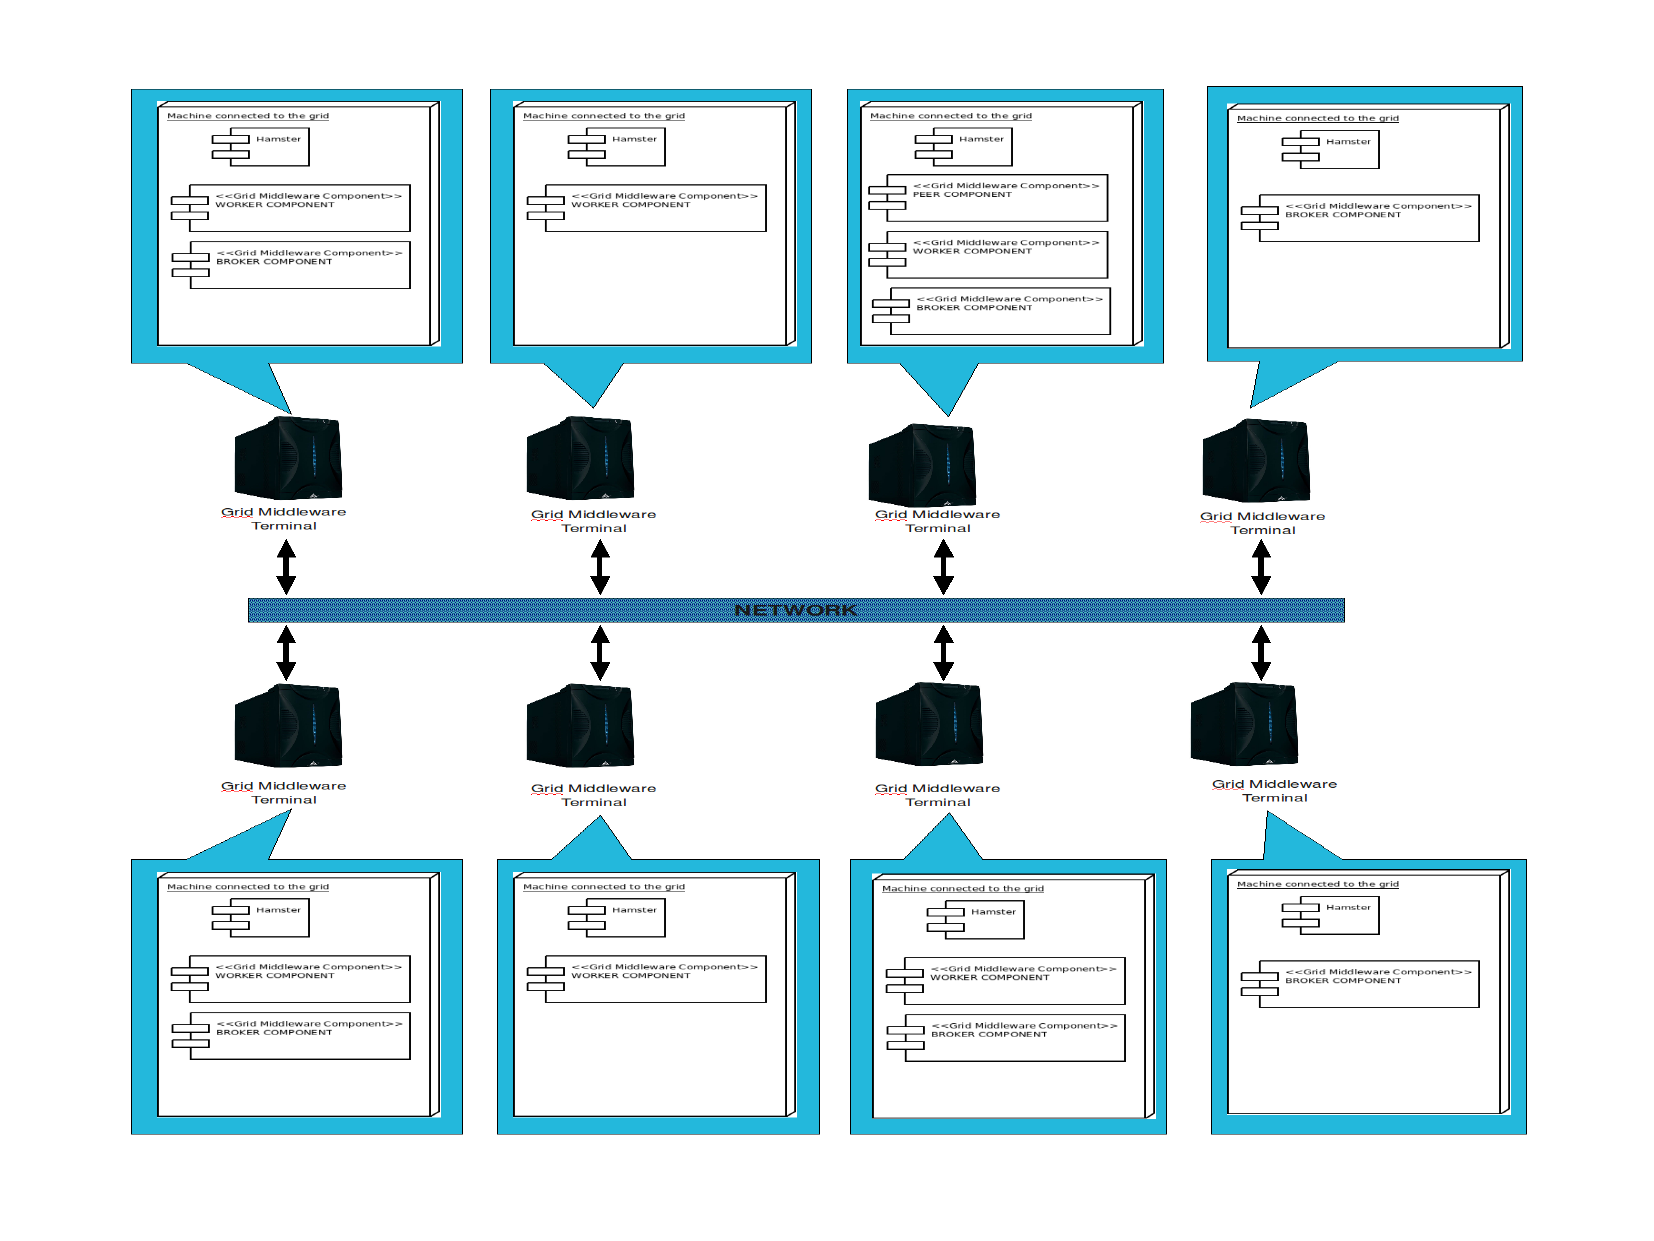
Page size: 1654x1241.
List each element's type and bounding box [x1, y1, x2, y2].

picture [112, 74, 1547, 1148]
